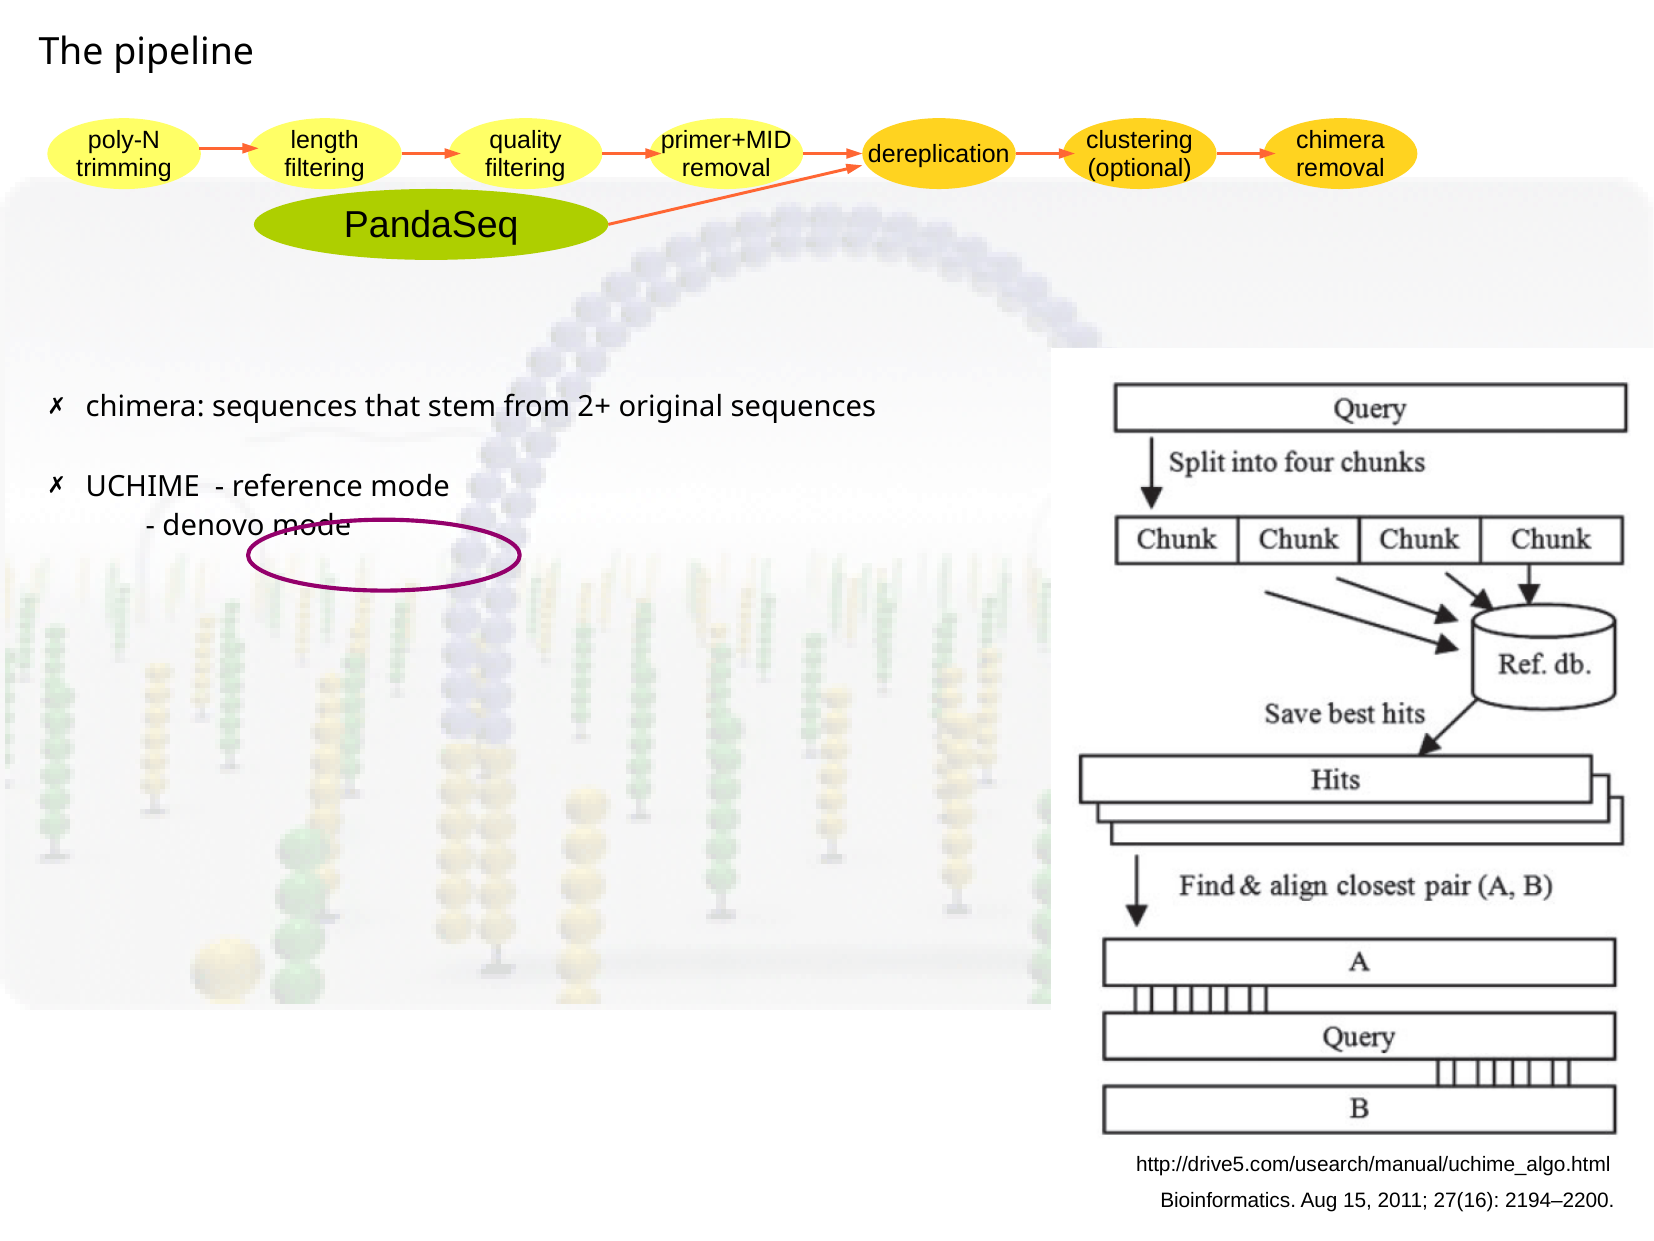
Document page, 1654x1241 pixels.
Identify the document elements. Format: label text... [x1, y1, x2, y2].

text_box Bioinformatics. Aug 15, 2011; 27(16): 2194–2200. [1145, 1203, 1637, 1220]
text_box http://drive5.com/usearch/manual/uchime_algo.html [1121, 1145, 1654, 1203]
text_box chimera: sequences that stem from 2+ original sequences UCHIME - reference mode - denovo mode [35, 378, 1040, 826]
picture [1051, 348, 1654, 1169]
text_box length filtering [248, 118, 402, 190]
text_box [0, 0, 1654, 1241]
text_box The pipeline [23, 16, 304, 92]
text_box primer+MID removal [650, 118, 804, 190]
text_box dereplication [862, 118, 1016, 190]
text_box PandaSeq [253, 188, 609, 260]
text_box clustering (optional) [1063, 118, 1217, 190]
text_box chimera removal [1264, 118, 1418, 190]
text_box poly-N trimming [47, 118, 201, 190]
text_box quality filtering [449, 118, 603, 190]
